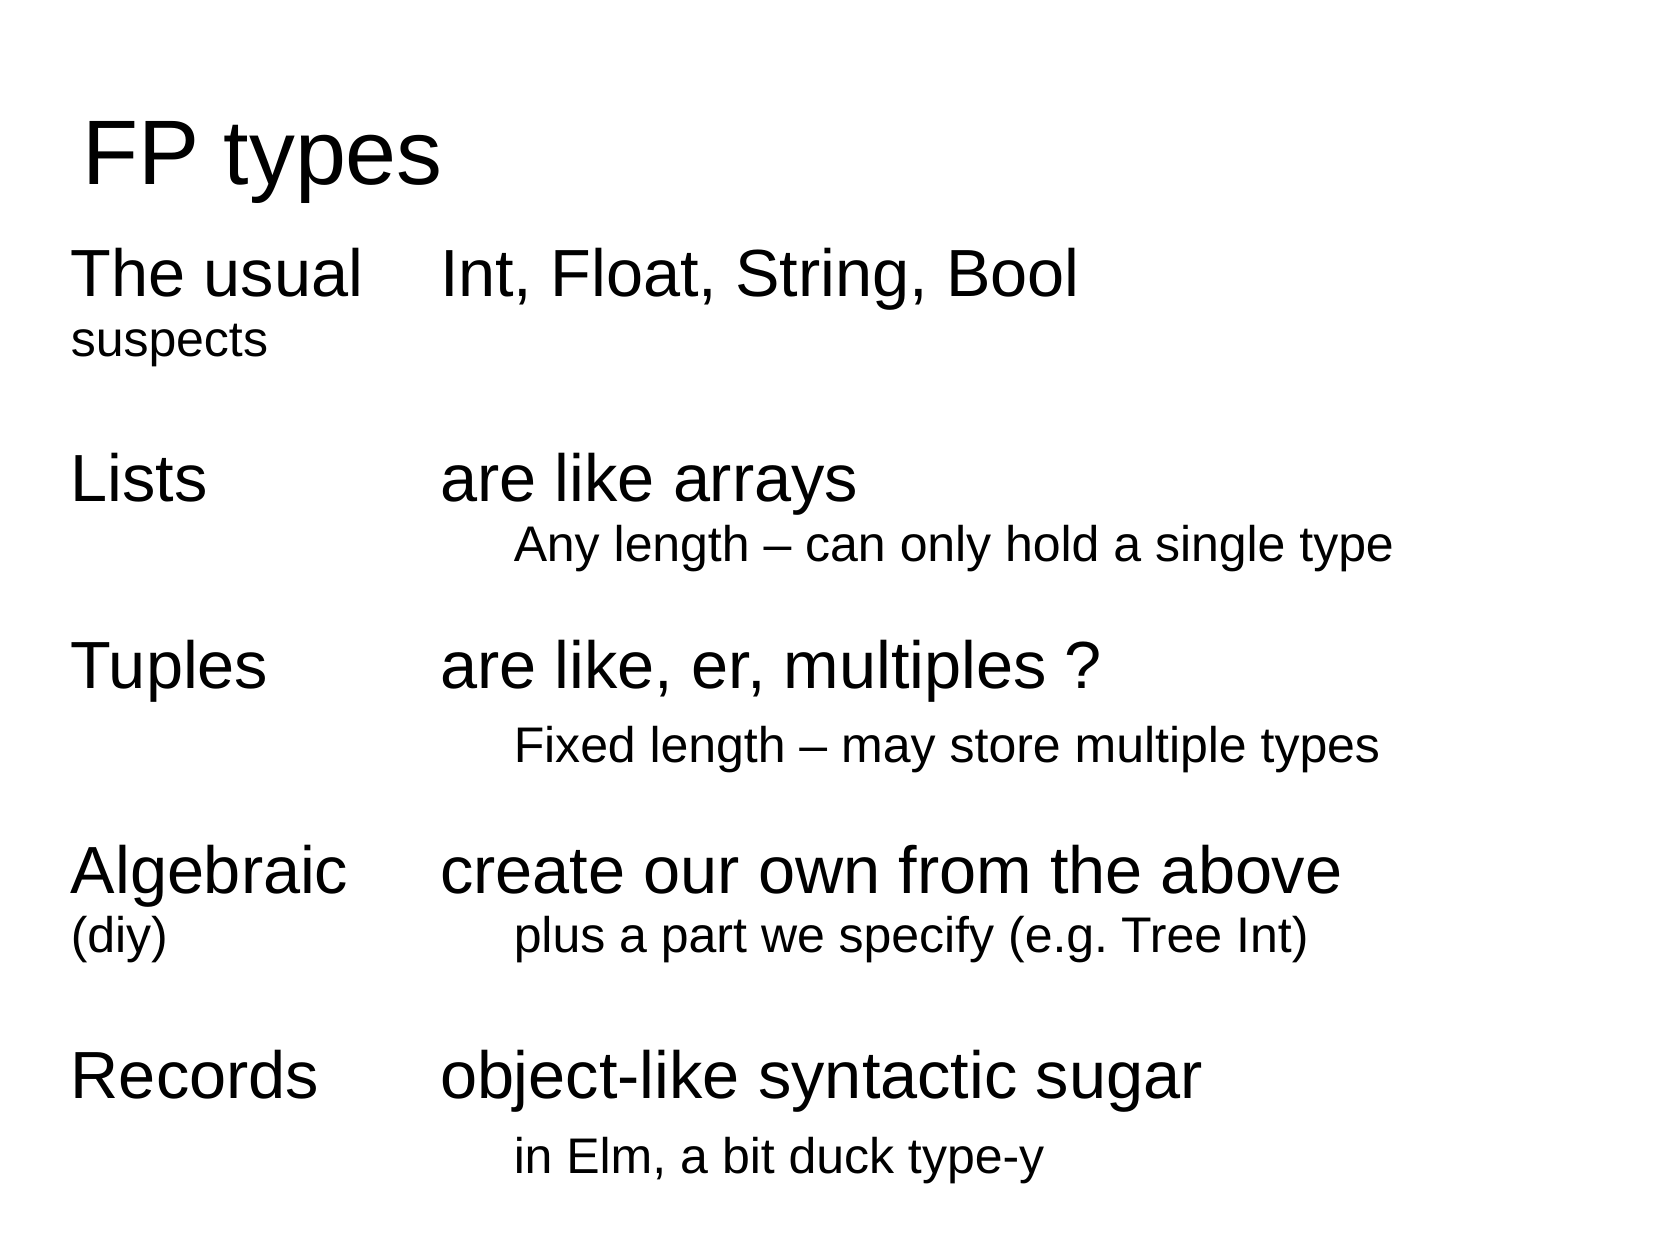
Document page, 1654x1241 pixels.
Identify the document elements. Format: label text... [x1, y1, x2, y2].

subtitle The usual Int, Float, String, Bool suspects Lists are like arrays Any length – can only hold a single type Tuples are like, er, multiples ? Fixed length – may store multiple types Algebraic create our own from the above (diy) plus a part we specify (e.g. Tree Int) Records object-like syntactic sugar in Elm, a bit duck type-y [70, 236, 1560, 1188]
title FP types [82, 49, 1571, 257]
